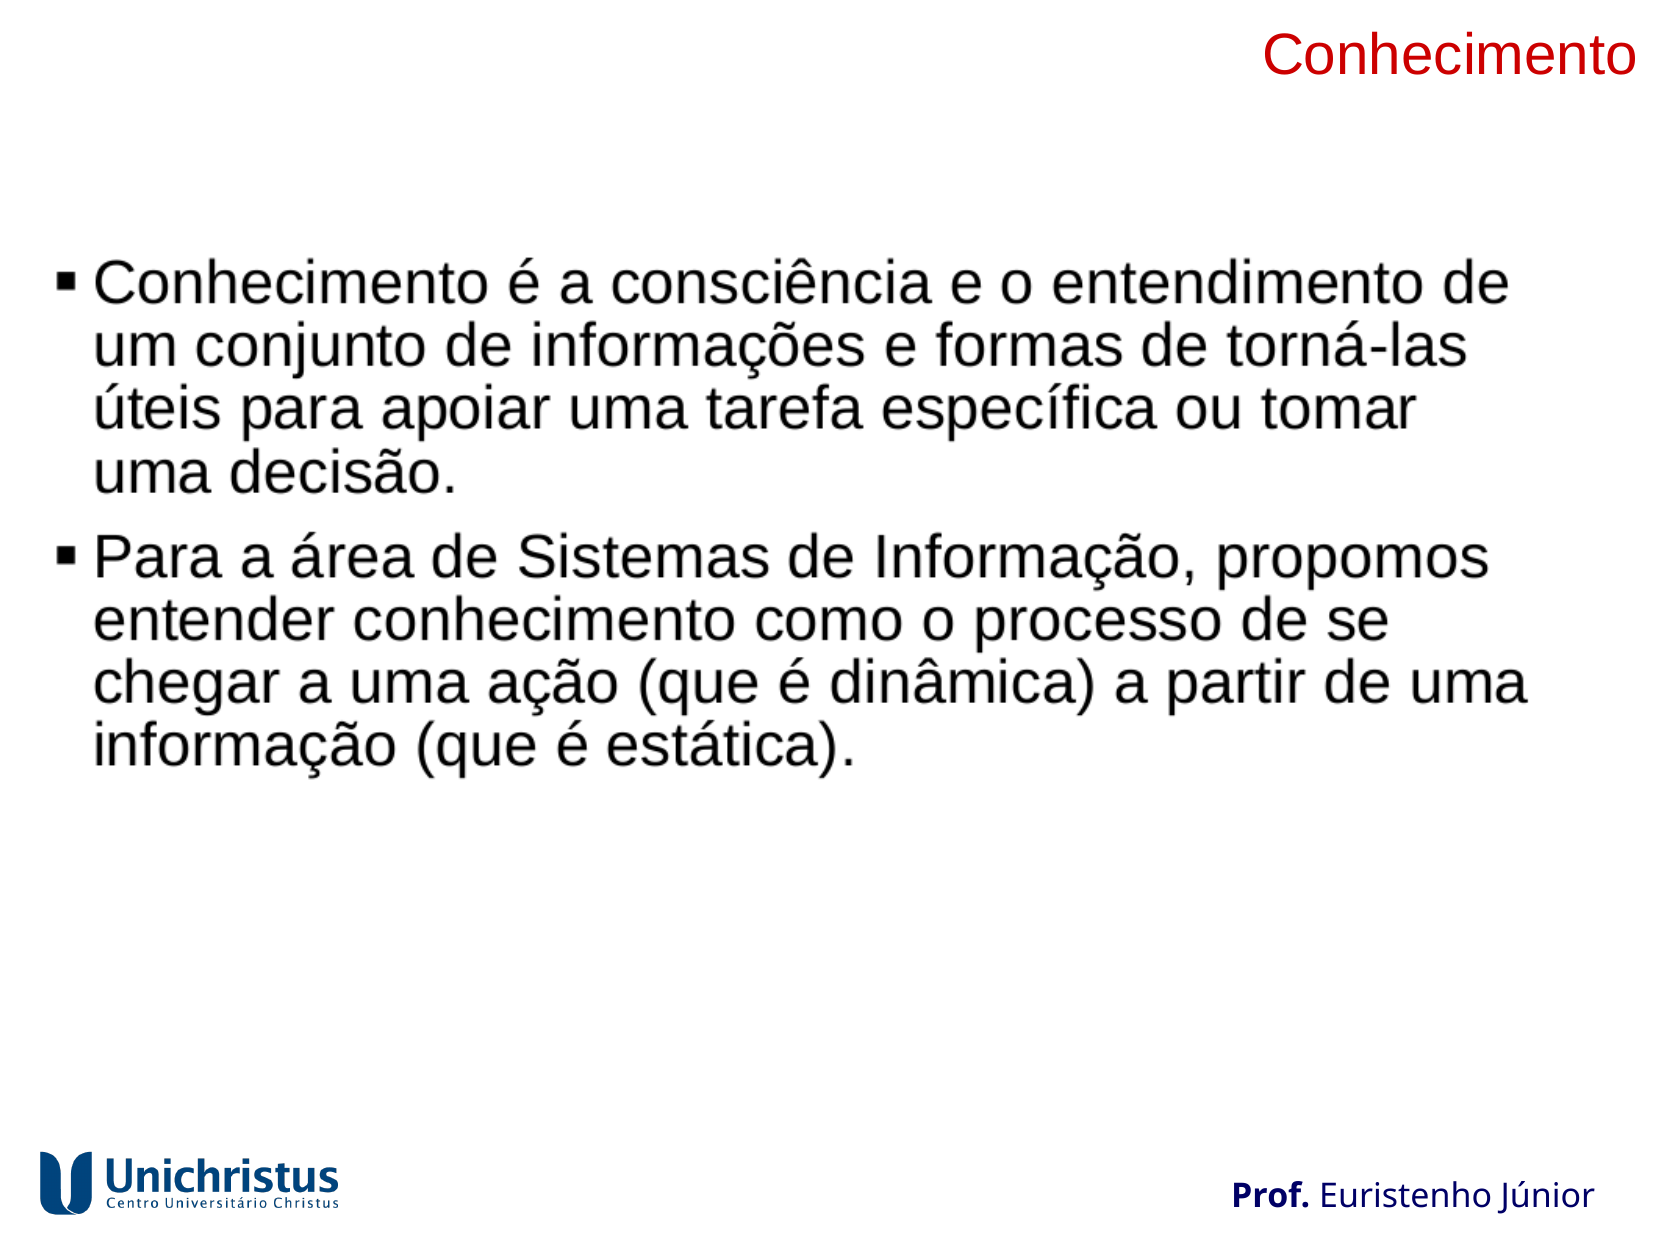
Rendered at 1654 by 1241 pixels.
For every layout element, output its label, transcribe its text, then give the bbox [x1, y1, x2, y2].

text_box Conhecimento [1247, 14, 1654, 95]
text_box Prof. Euristenho Júnior [1216, 1163, 1654, 1224]
picture [35, 247, 1561, 797]
picture [35, 1148, 343, 1217]
